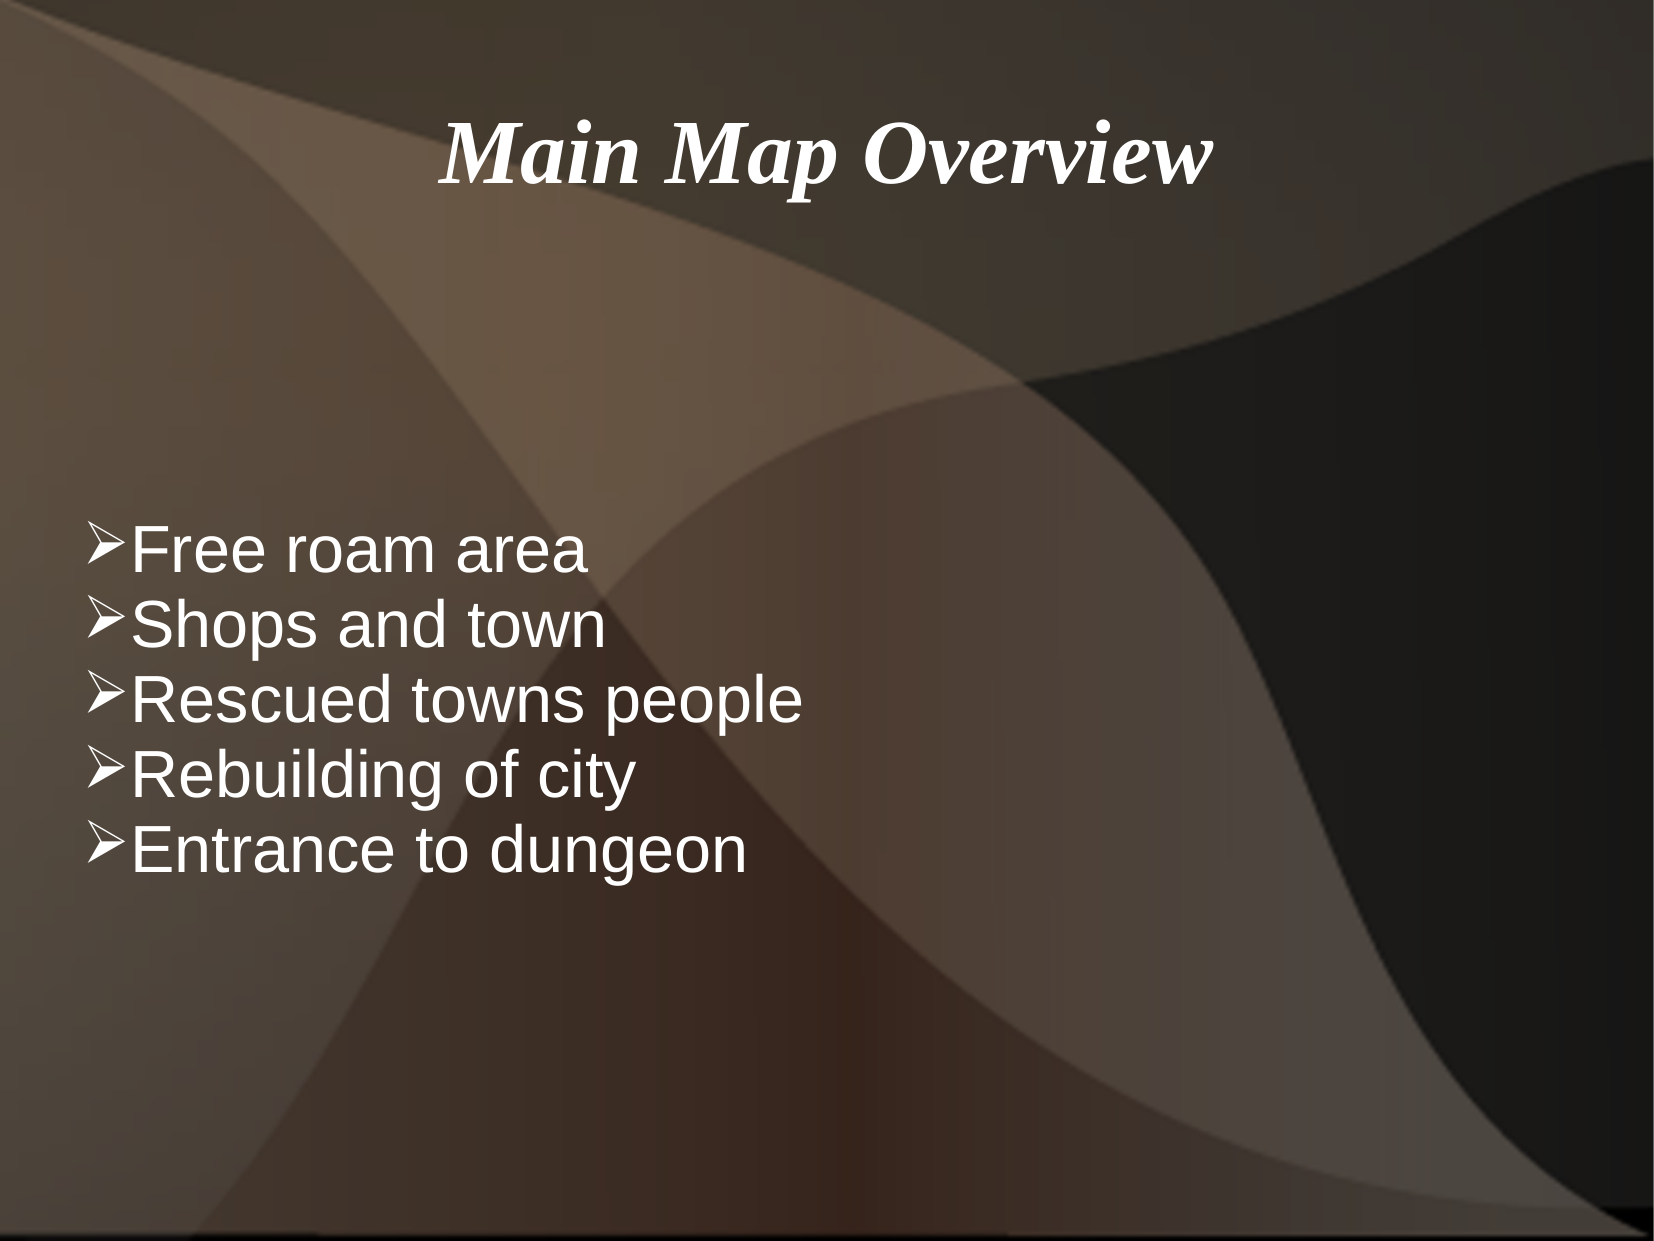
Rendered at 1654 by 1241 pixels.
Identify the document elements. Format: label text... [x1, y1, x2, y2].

picture [0, 0, 1654, 1241]
subtitle Free roam area Shops and town Rescued towns people Rebuilding of city Entrance to dungeon [82, 290, 1571, 1109]
title Main Map Overview [82, 49, 1571, 257]
